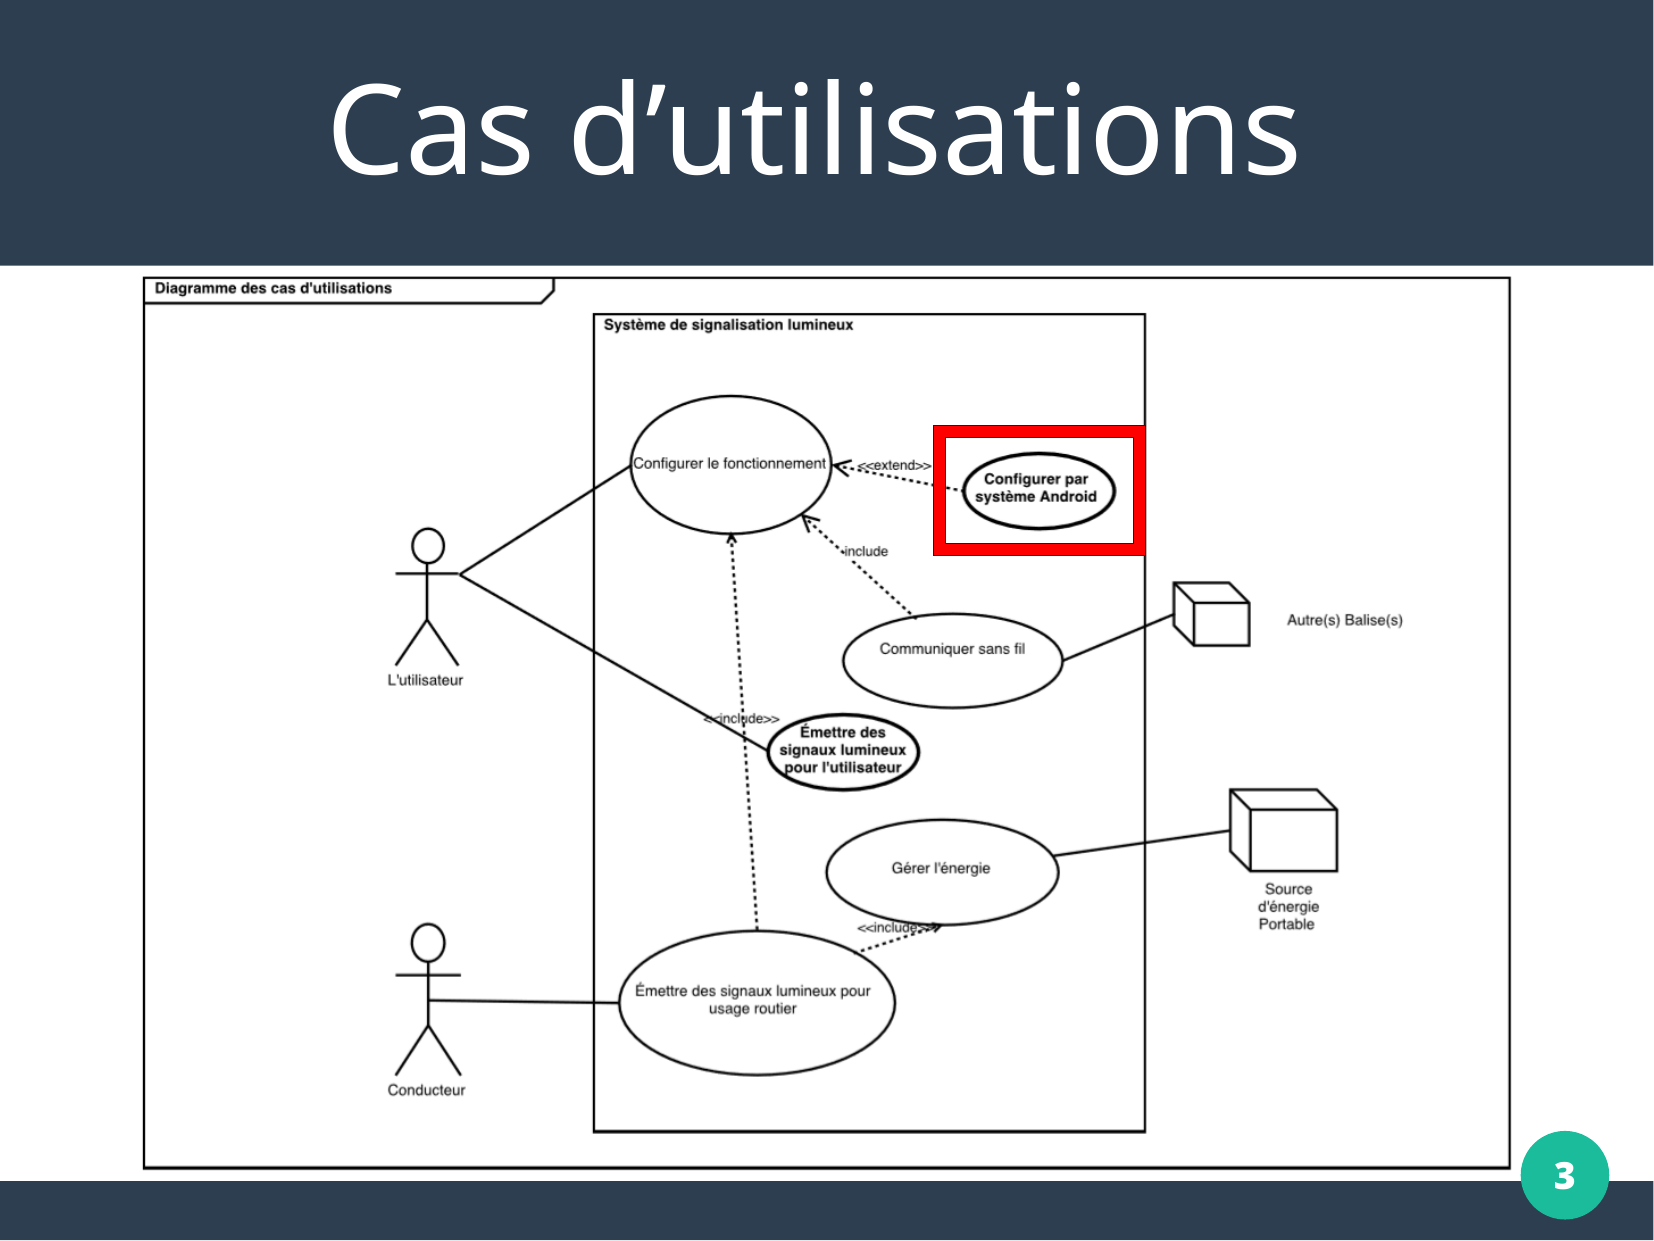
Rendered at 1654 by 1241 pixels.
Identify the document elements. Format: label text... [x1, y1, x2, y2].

text_box [933, 425, 1146, 556]
picture [135, 271, 1518, 1177]
text_box Cas d’utilisations [23, 40, 1607, 213]
